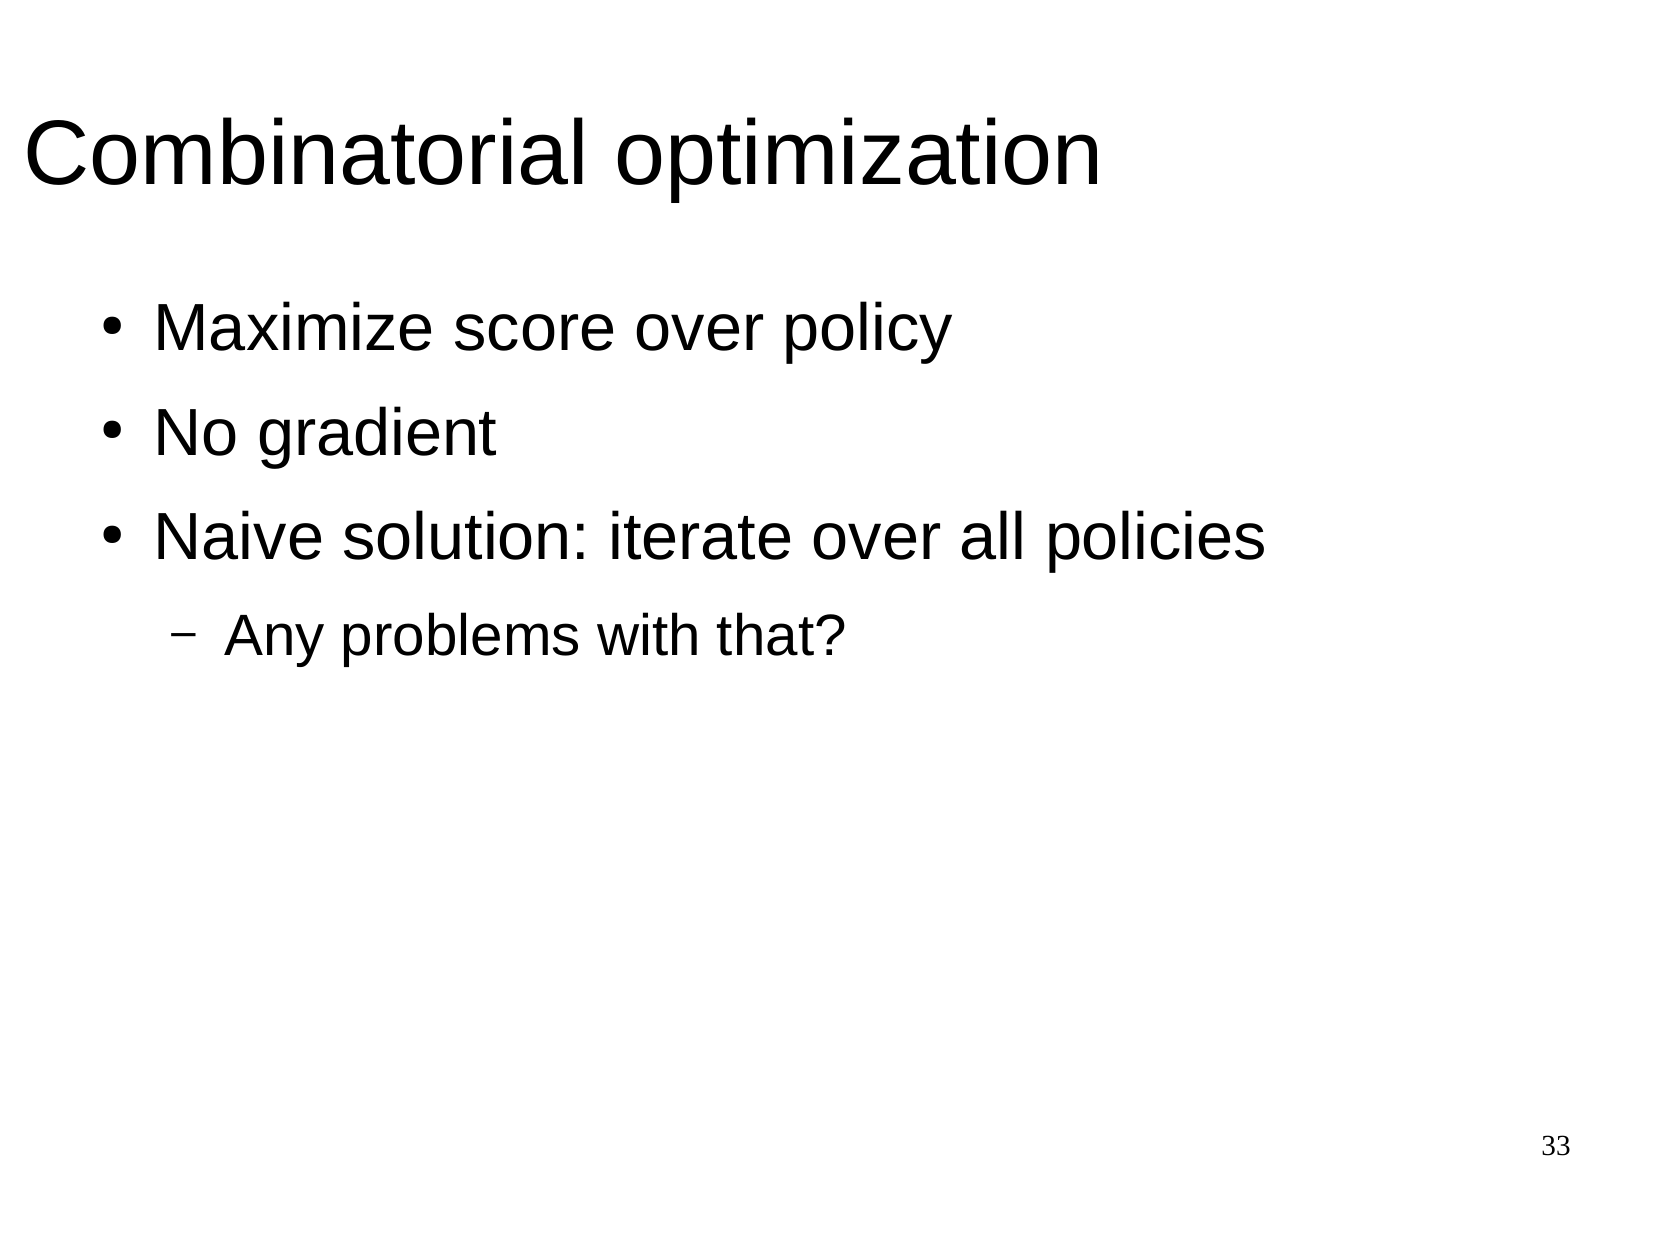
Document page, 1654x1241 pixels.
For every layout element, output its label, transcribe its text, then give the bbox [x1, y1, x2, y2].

list Maximize score over policy No gradient Naive solution: iterate over all policies Any problems with that? [82, 290, 1571, 1010]
title Combinatorial optimization [23, 49, 1512, 257]
